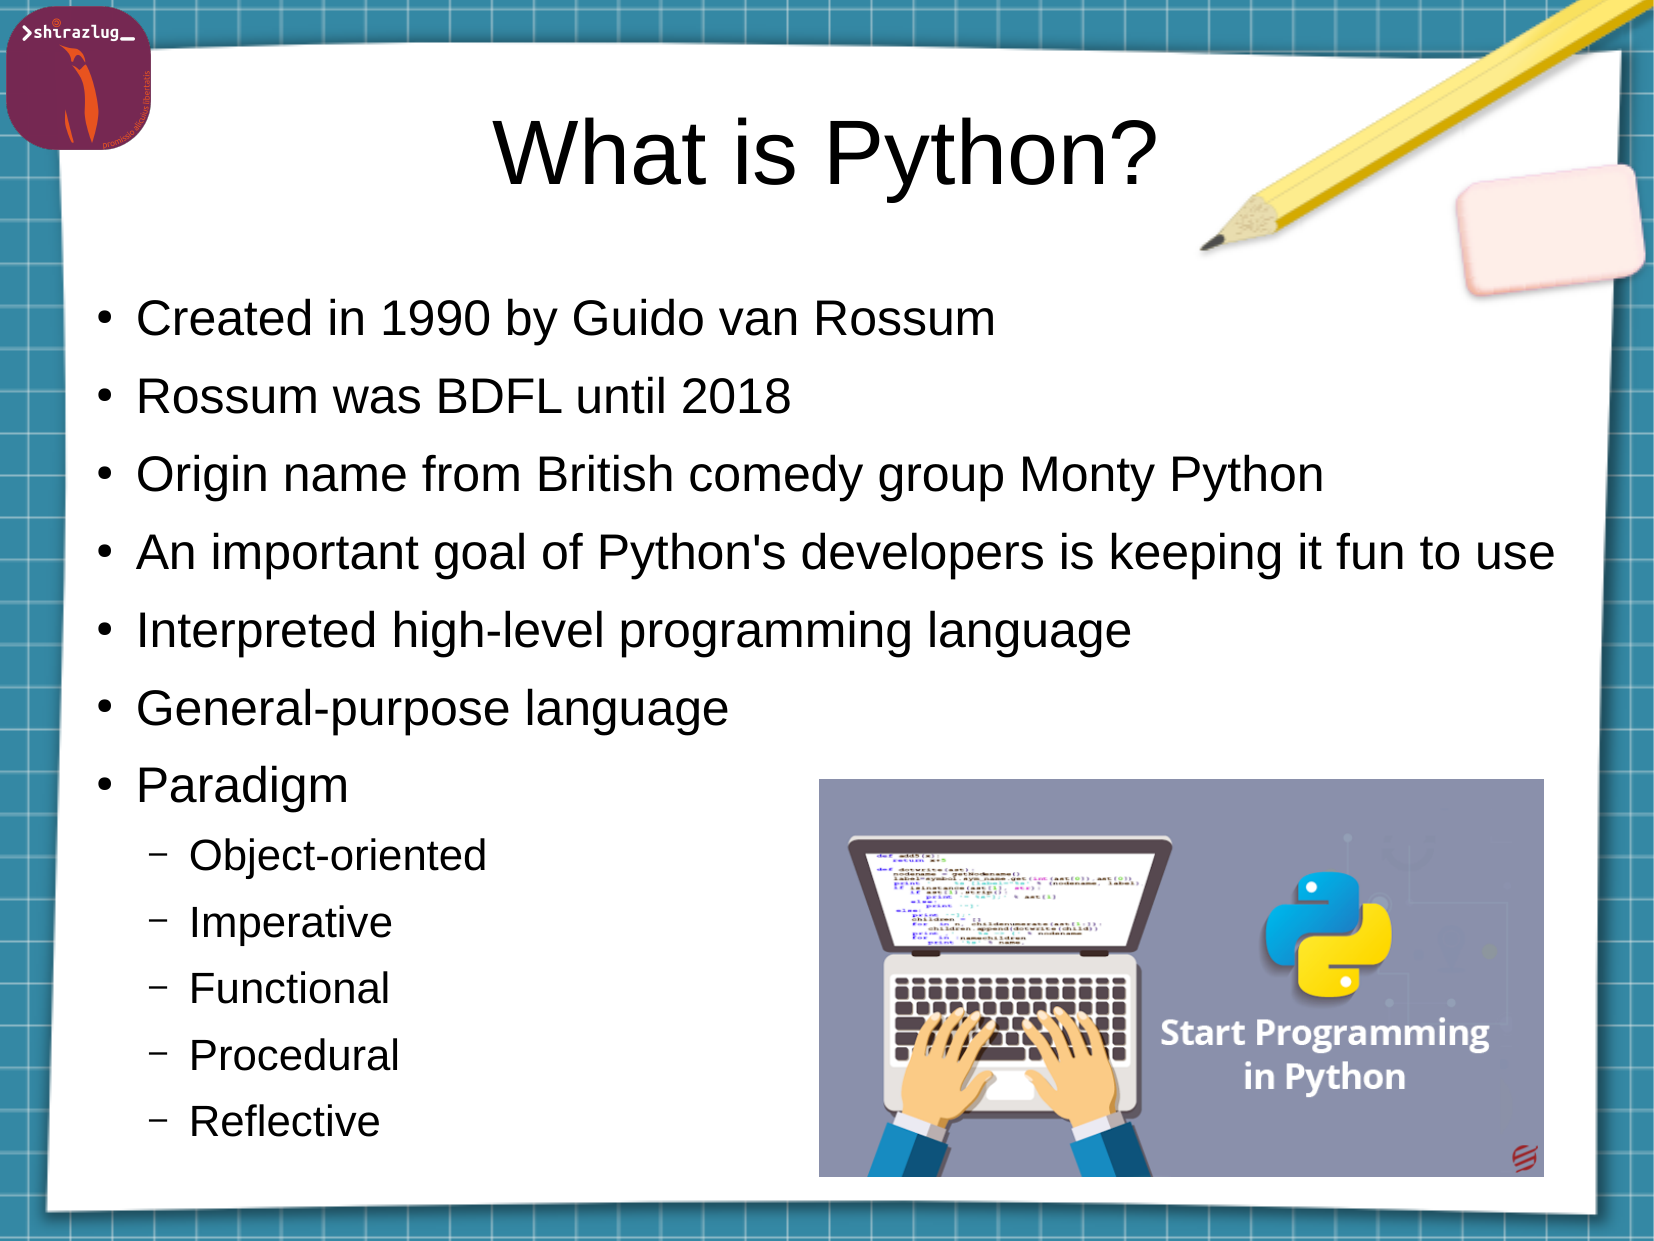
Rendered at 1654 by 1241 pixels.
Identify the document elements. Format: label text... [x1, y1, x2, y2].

list Created in 1990 by Guido van Rossum Rossum was BDFL until 2018 Origin name from British comedy group Monty Python An important goal of Python's developers is keeping it fun to use Interpreted high-level programming language General-purpose language Paradigm Object-oriented Imperative Functional Procedural Reflective [82, 290, 1571, 1171]
title What is Python? [82, 49, 1571, 257]
picture [0, 0, 1654, 1241]
